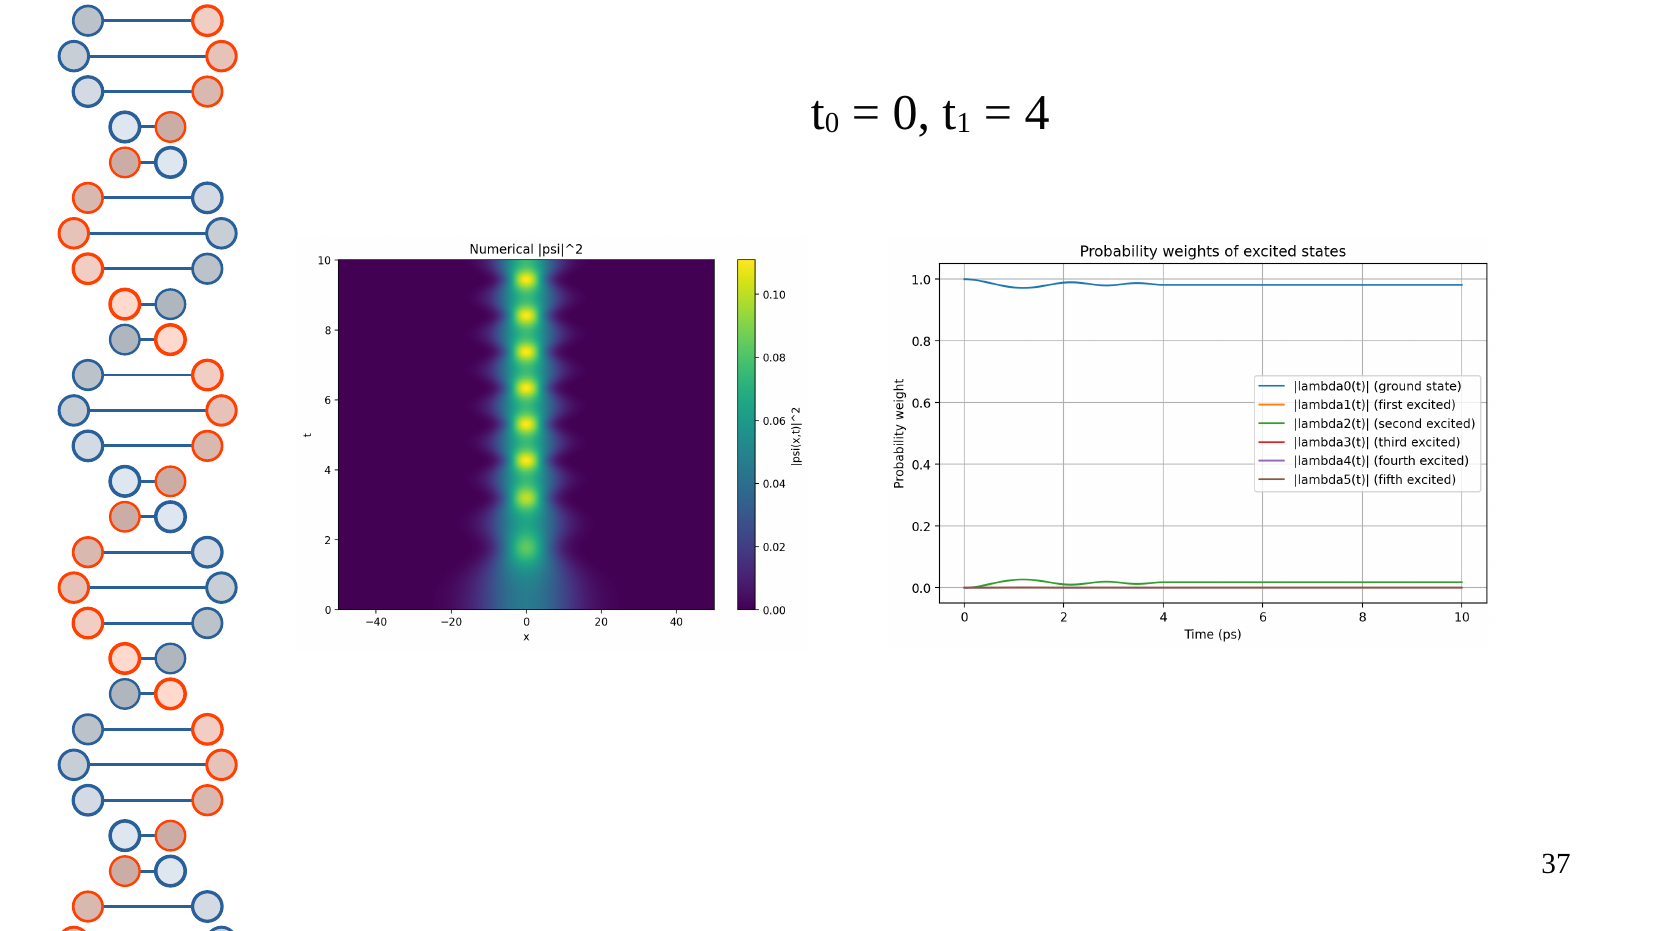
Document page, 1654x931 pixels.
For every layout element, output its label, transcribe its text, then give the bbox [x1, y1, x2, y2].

picture [885, 236, 1495, 650]
title t0 = 0, t1 = 4 [265, 35, 1595, 189]
picture [295, 236, 808, 650]
